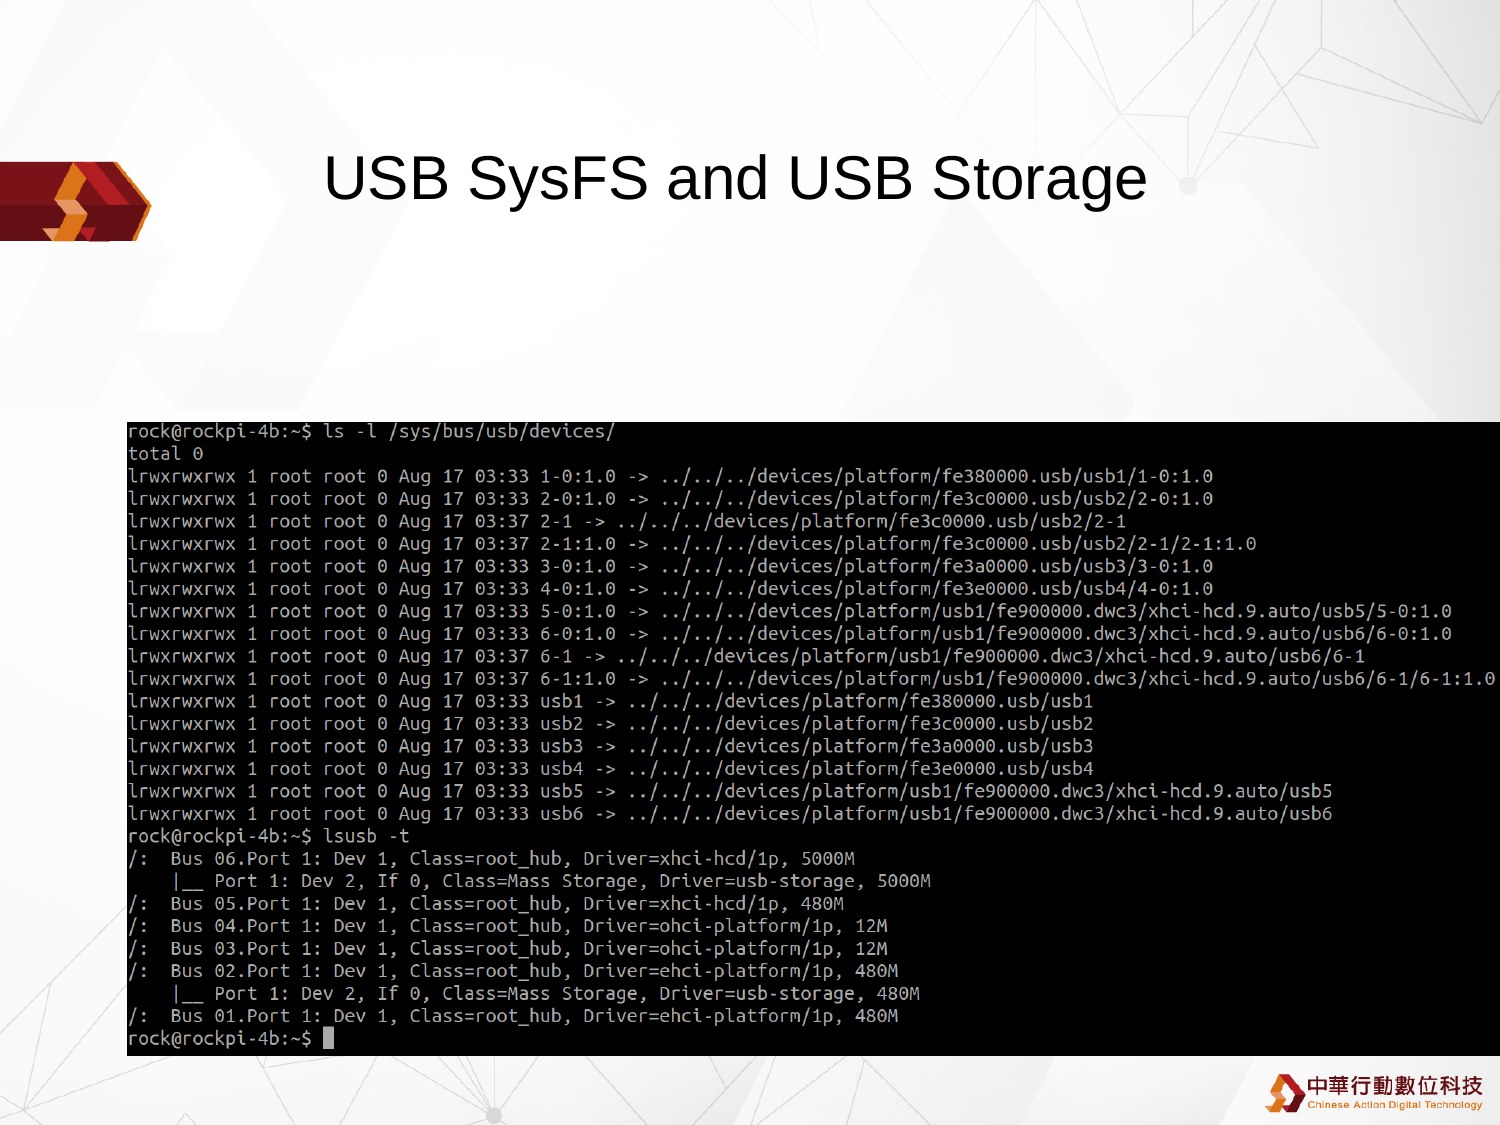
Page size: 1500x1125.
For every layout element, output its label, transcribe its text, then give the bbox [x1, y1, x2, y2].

title USB SysFS and USB Storage [107, 101, 1367, 255]
picture [0, 0, 1500, 1125]
